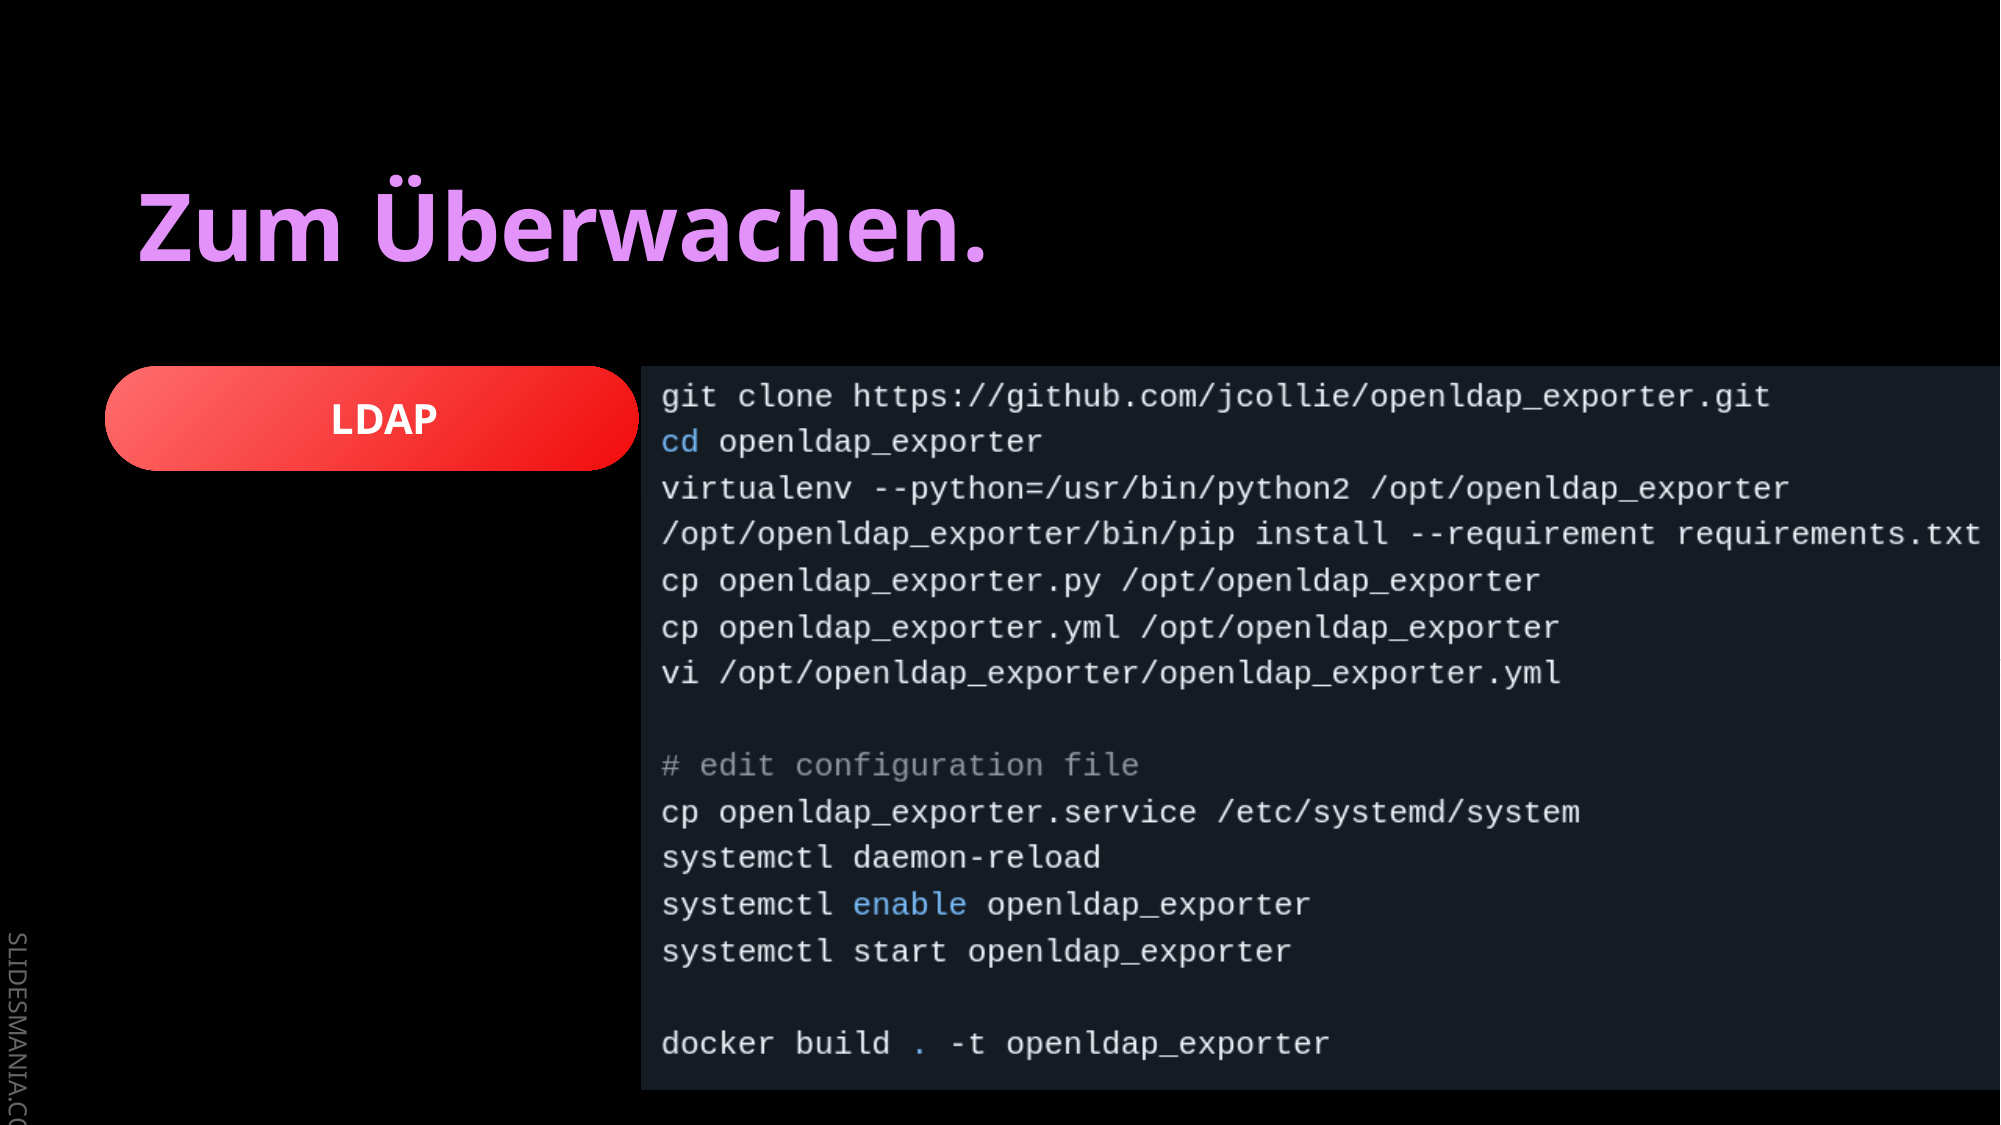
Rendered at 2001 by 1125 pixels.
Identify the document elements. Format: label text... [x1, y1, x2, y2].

text_box [105, 383, 118, 453]
picture [641, 366, 2000, 1090]
title Zum Überwachen. [118, 147, 1909, 273]
subtitle LDAP [118, 365, 652, 466]
text_box [136, 466, 608, 471]
